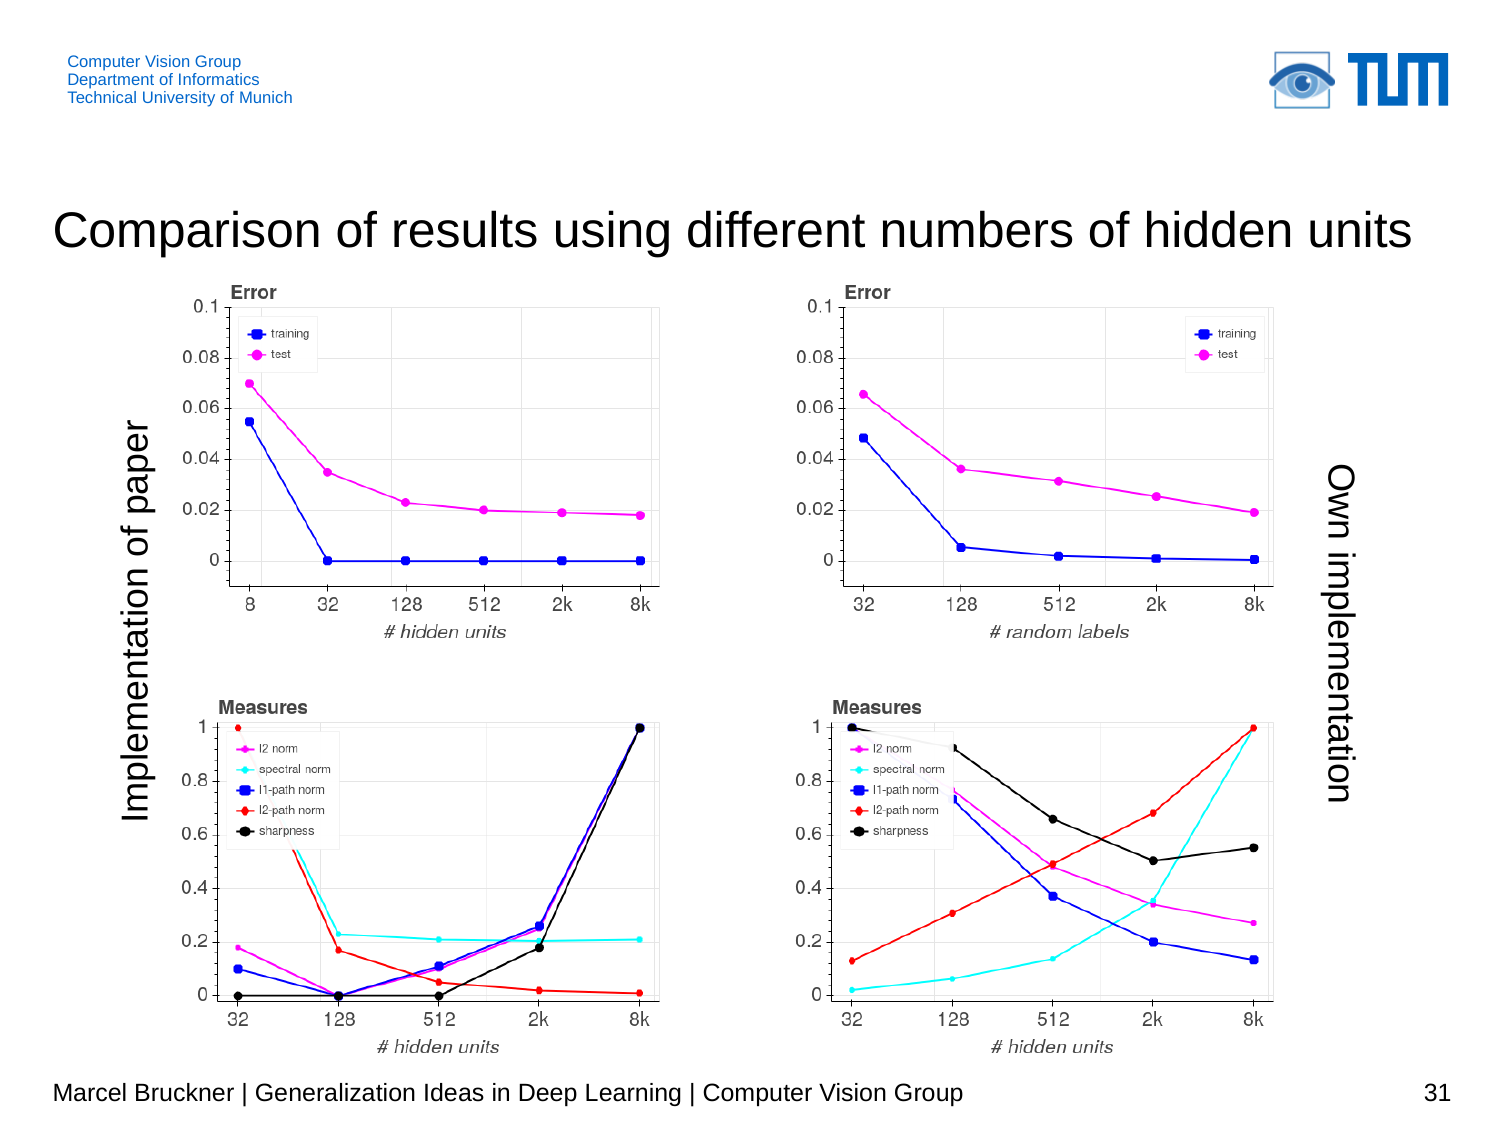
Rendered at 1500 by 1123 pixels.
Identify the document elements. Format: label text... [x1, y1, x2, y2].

title Comparison of results using different numbers of hidden units [52, 200, 1453, 261]
picture [177, 686, 686, 1061]
text_box Implementation of paper [106, 401, 166, 839]
picture [791, 686, 1300, 1061]
picture [177, 271, 686, 646]
picture [1269, 47, 1335, 113]
text_box Own implementation [1311, 448, 1371, 886]
picture [791, 271, 1300, 646]
